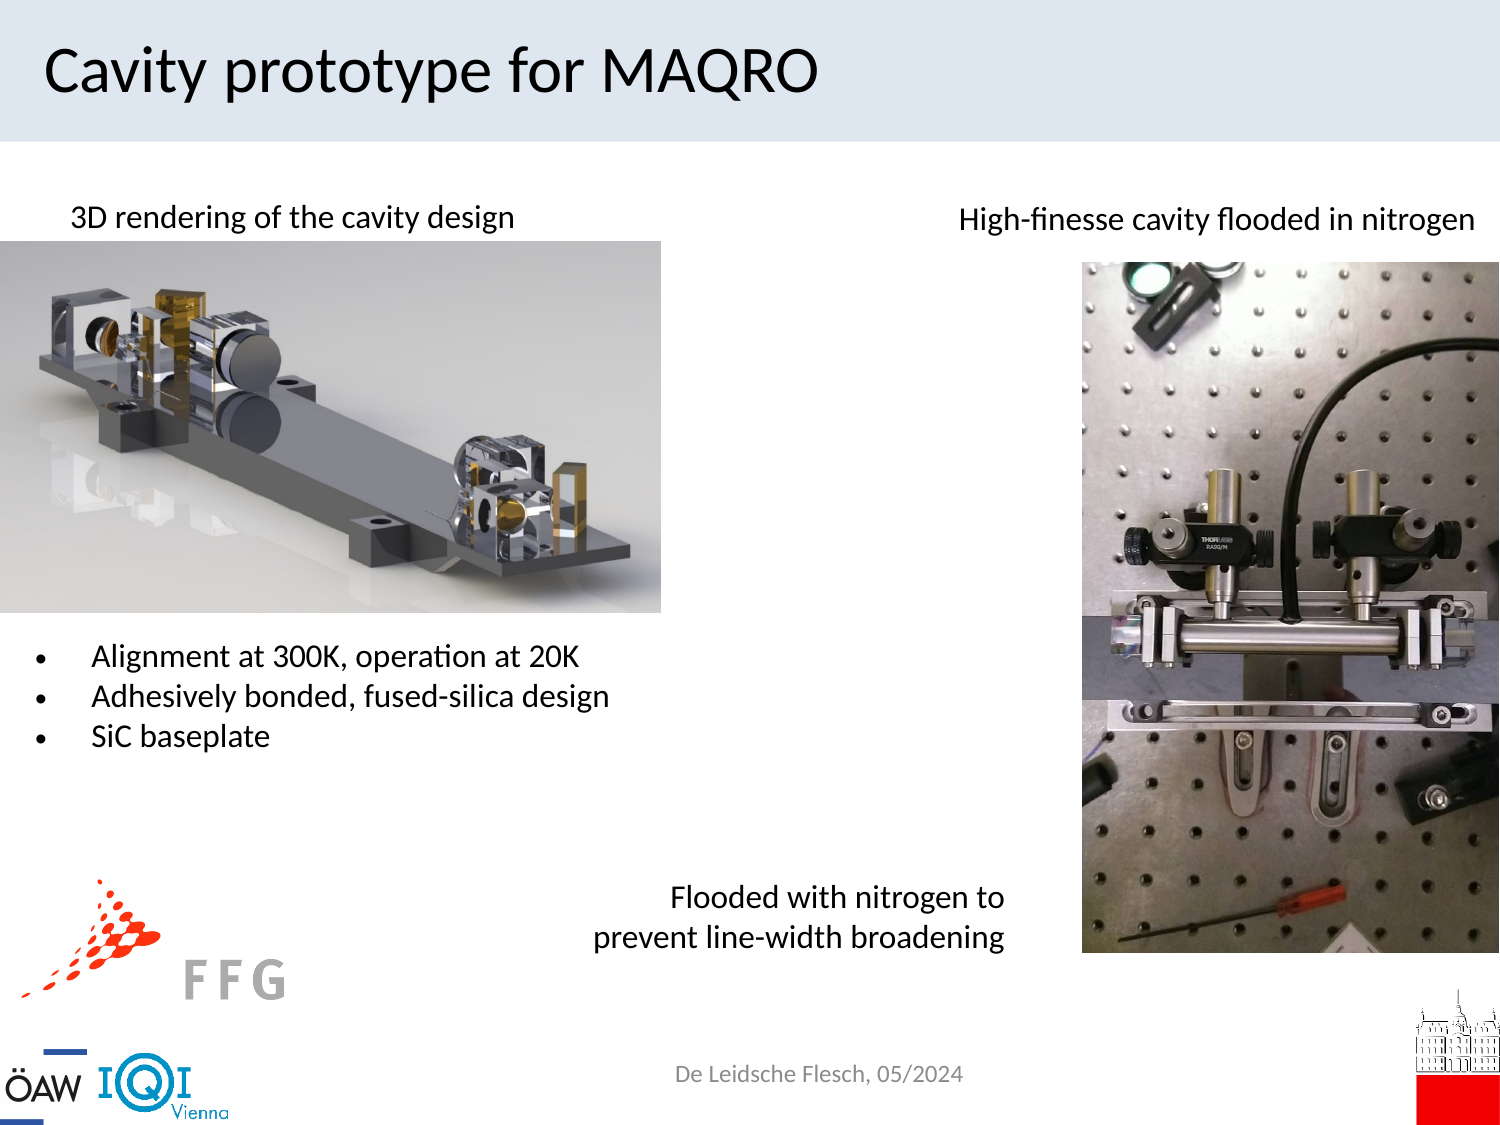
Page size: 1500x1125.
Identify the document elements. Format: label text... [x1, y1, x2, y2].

text_box 3D rendering of the cavity design [10, 187, 531, 233]
picture [94, 1049, 234, 1124]
picture [4, 862, 301, 1017]
picture [1082, 262, 1499, 953]
list Flooded with nitrogen to prevent line-width broadening [532, 876, 1021, 1002]
text_box High-finesse cavity flooded in nitrogen [958, 205, 1484, 239]
picture [0, 241, 661, 613]
picture [1416, 988, 1500, 1125]
text_box Cavity prototype for MAQRO [29, 7, 1317, 126]
list Alignment at 300K, operation at 20K Adhesively bonded, fused-silica design SiC baseplate [20, 635, 676, 828]
picture [0, 1049, 87, 1125]
